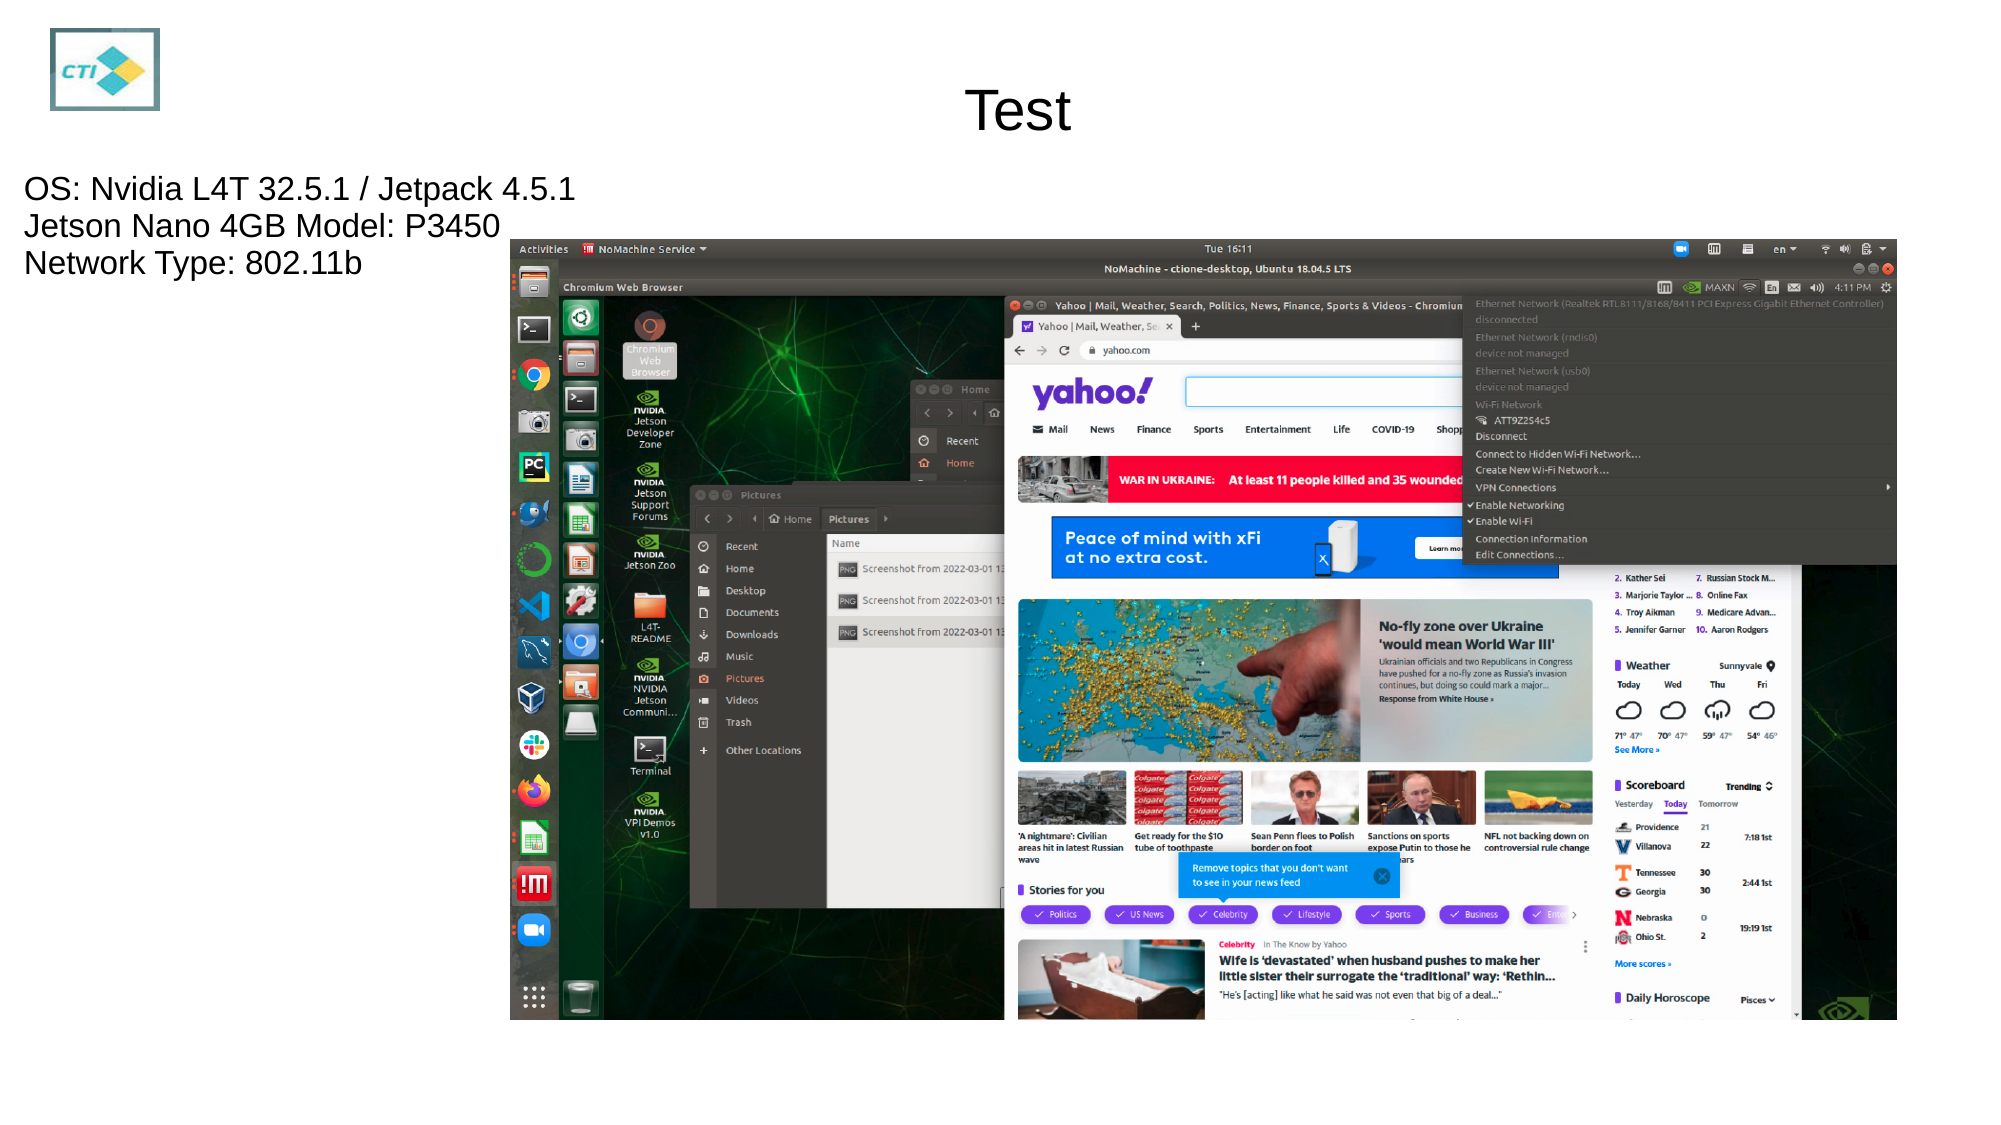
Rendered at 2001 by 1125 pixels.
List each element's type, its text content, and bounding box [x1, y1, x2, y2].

text_box Test [128, 44, 1924, 163]
text_box OS: Nvidia L4T 32.5.1 / Jetpack 4.5.1 Jetson Nano 4GB Model: P3450 Network Type: 802.11b [9, 163, 1951, 1053]
picture [50, 28, 160, 112]
picture [510, 239, 1897, 1021]
